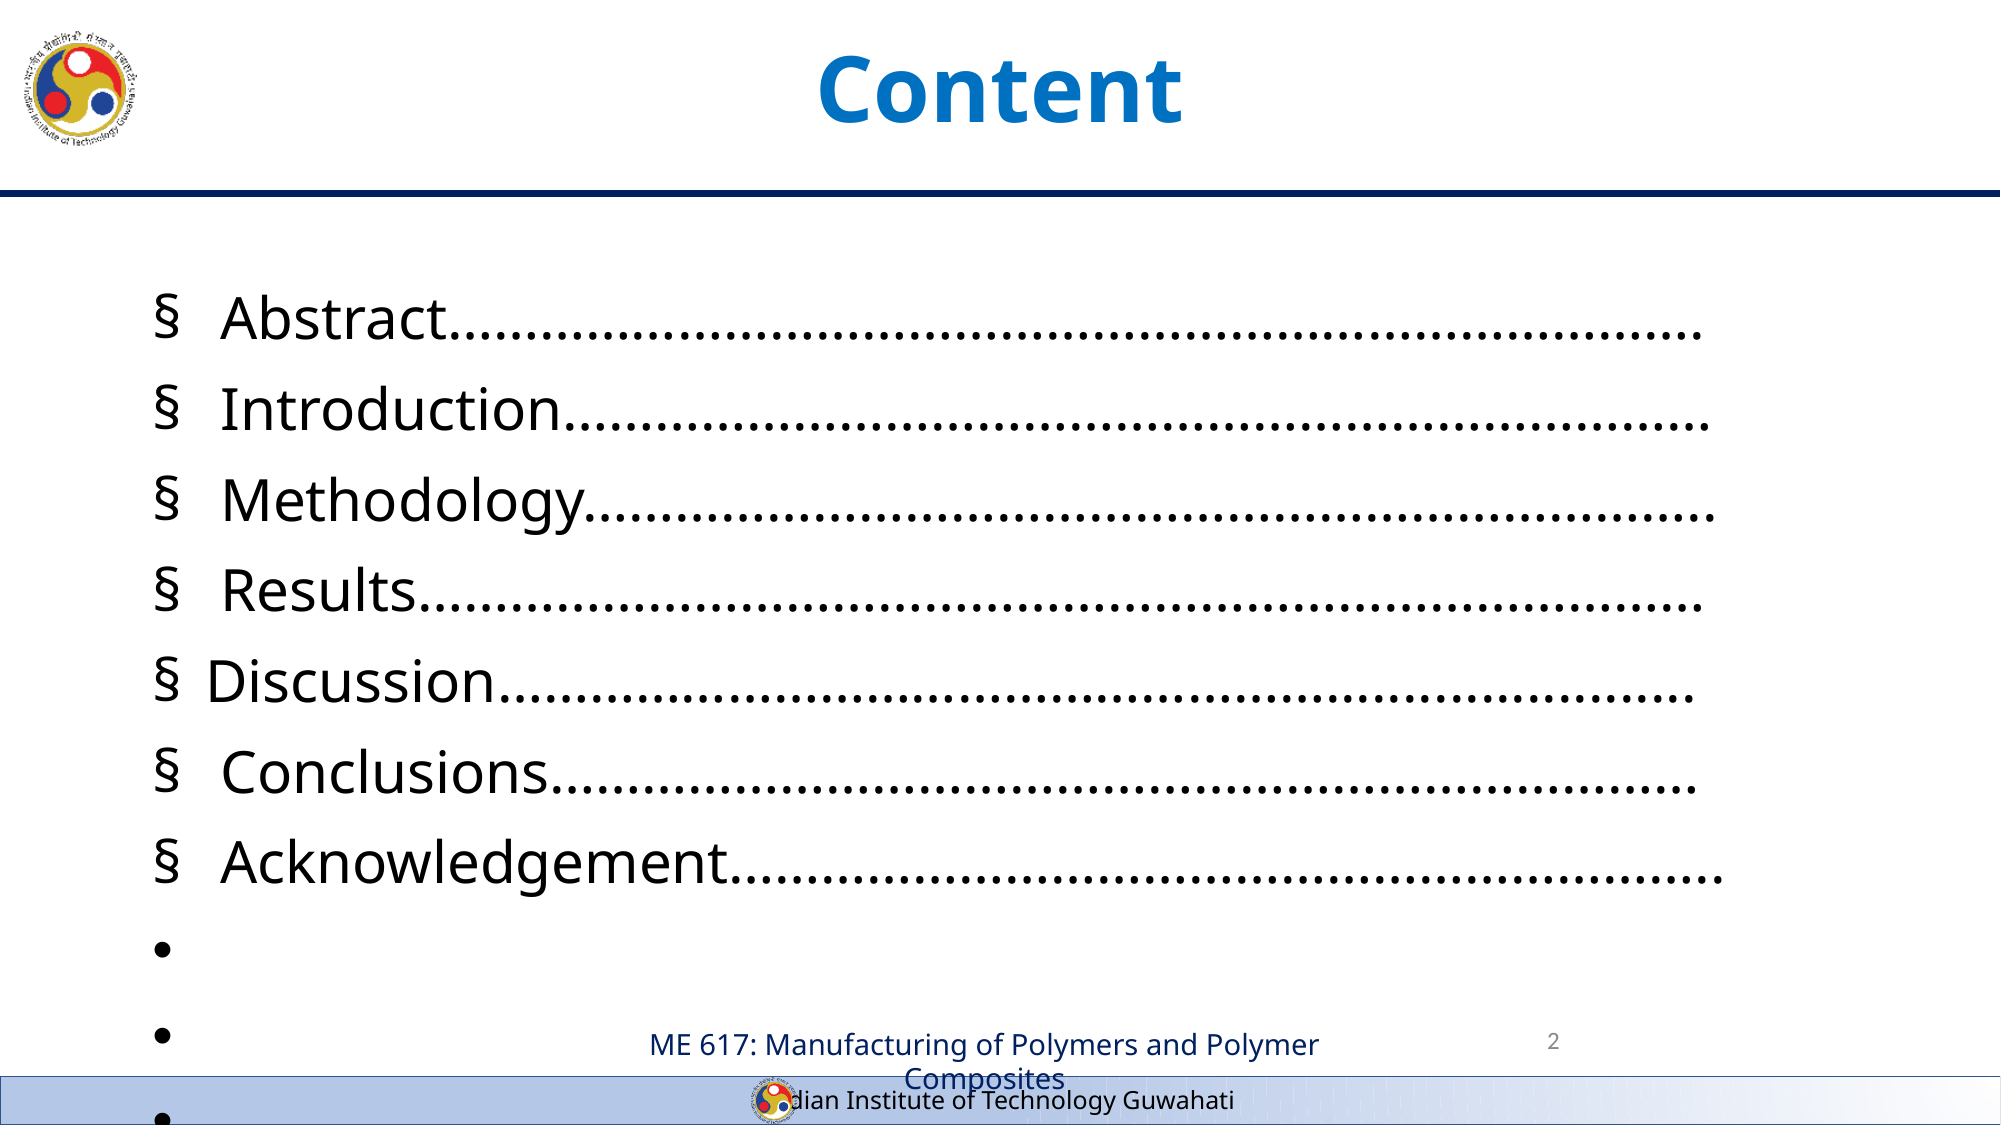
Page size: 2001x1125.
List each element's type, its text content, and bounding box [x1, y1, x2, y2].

text_box [1531, 1009, 1982, 1070]
title Content [137, 36, 1863, 155]
list Abstract………………………………………………………………………. Introduction………………………………………………………………… Methodology……………………………………………………………….. Results………………………………………………………………………… Discussion………………………………………………........................ Conclusions………………………………………………………………… Acknowledgement……………………………………………………….. [137, 274, 1863, 988]
